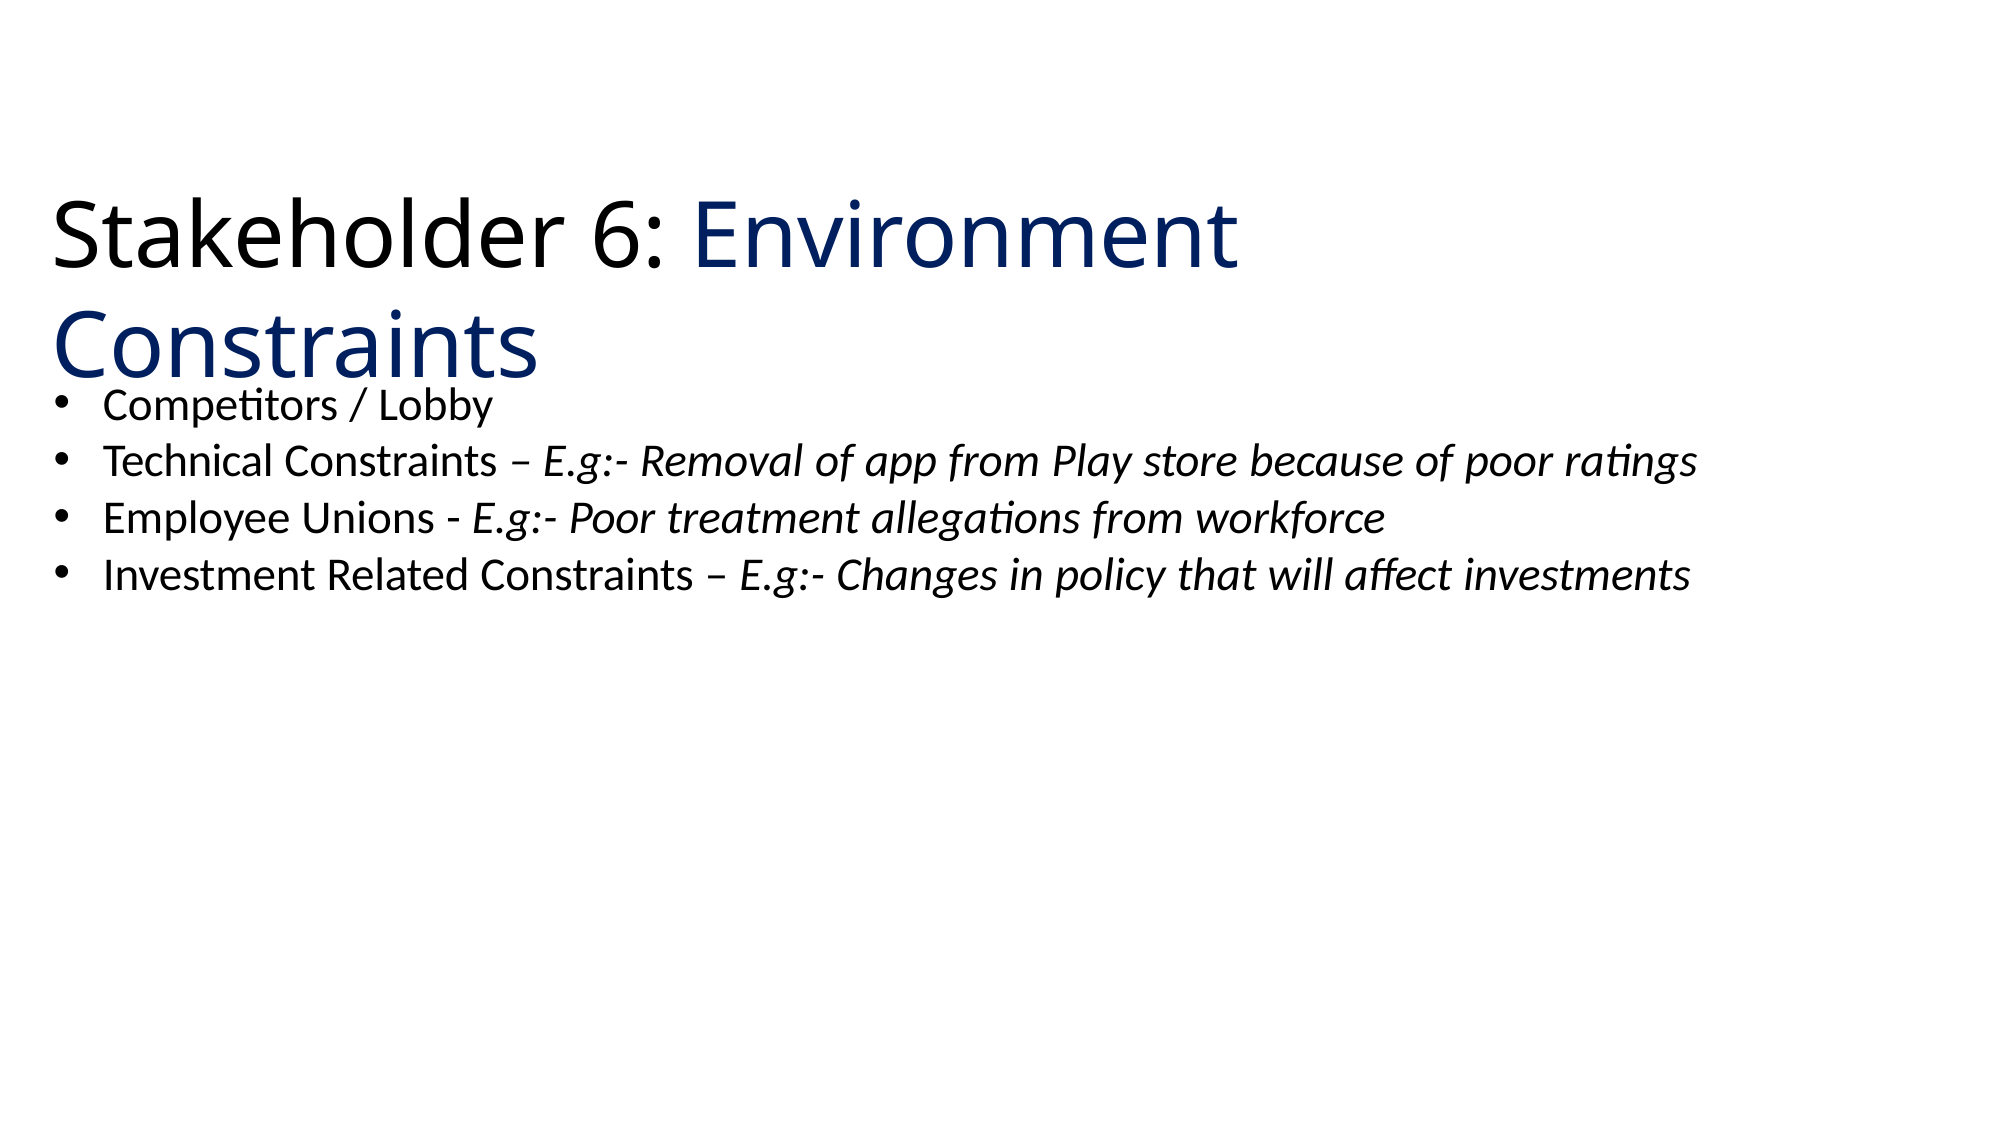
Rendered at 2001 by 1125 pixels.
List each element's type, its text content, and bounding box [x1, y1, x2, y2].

title Stakeholder 6: Environment Constraints [48, 227, 1710, 342]
text_box Competitors / Lobby Technical Constraints – E.g:- Removal of app from Play store because of poor ratings Employee Unions - E.g:- Poor treatment allegations from workforce Investment Related Constraints – E.g:- Changes in policy that will affect investments [48, 370, 1710, 603]
